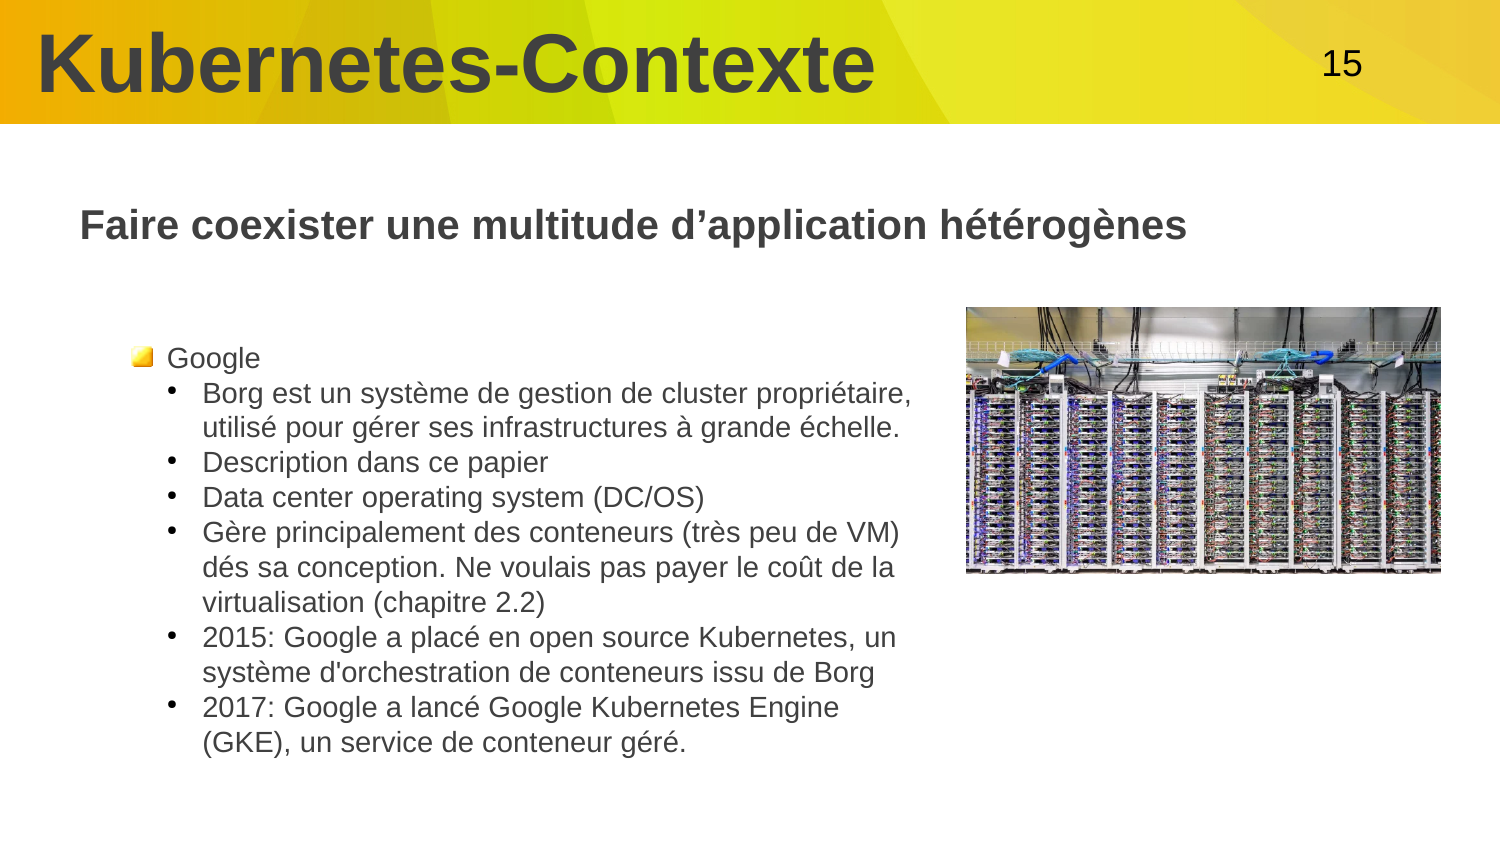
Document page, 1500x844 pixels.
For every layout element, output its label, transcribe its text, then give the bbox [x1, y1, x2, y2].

text_box <numéro> [1306, 35, 1500, 106]
text_box Faire coexister une multitude d’application hétérogènes [64, 185, 1459, 261]
text_box Google Borg est un système de gestion de cluster propriétaire, utilisé pour gérer ses infrastructures à grande échelle. Description dans ce papier Data center operating system (DC/OS) Gère principalement des conteneurs (très peu de VM) dés sa conception. Ne voulais pas payer le coût de la virtualisation (chapitre 2.2) 2015: Google a placé en open source Kubernetes, un système d'orchestration de conteneurs issu de Borg 2017: Google a lancé Google Kubernetes Engine (GKE), un service de conteneur géré. [66, 296, 945, 721]
picture [0, 106, 1500, 844]
text_box Kubernetes-Contexte [0, 0, 1498, 130]
